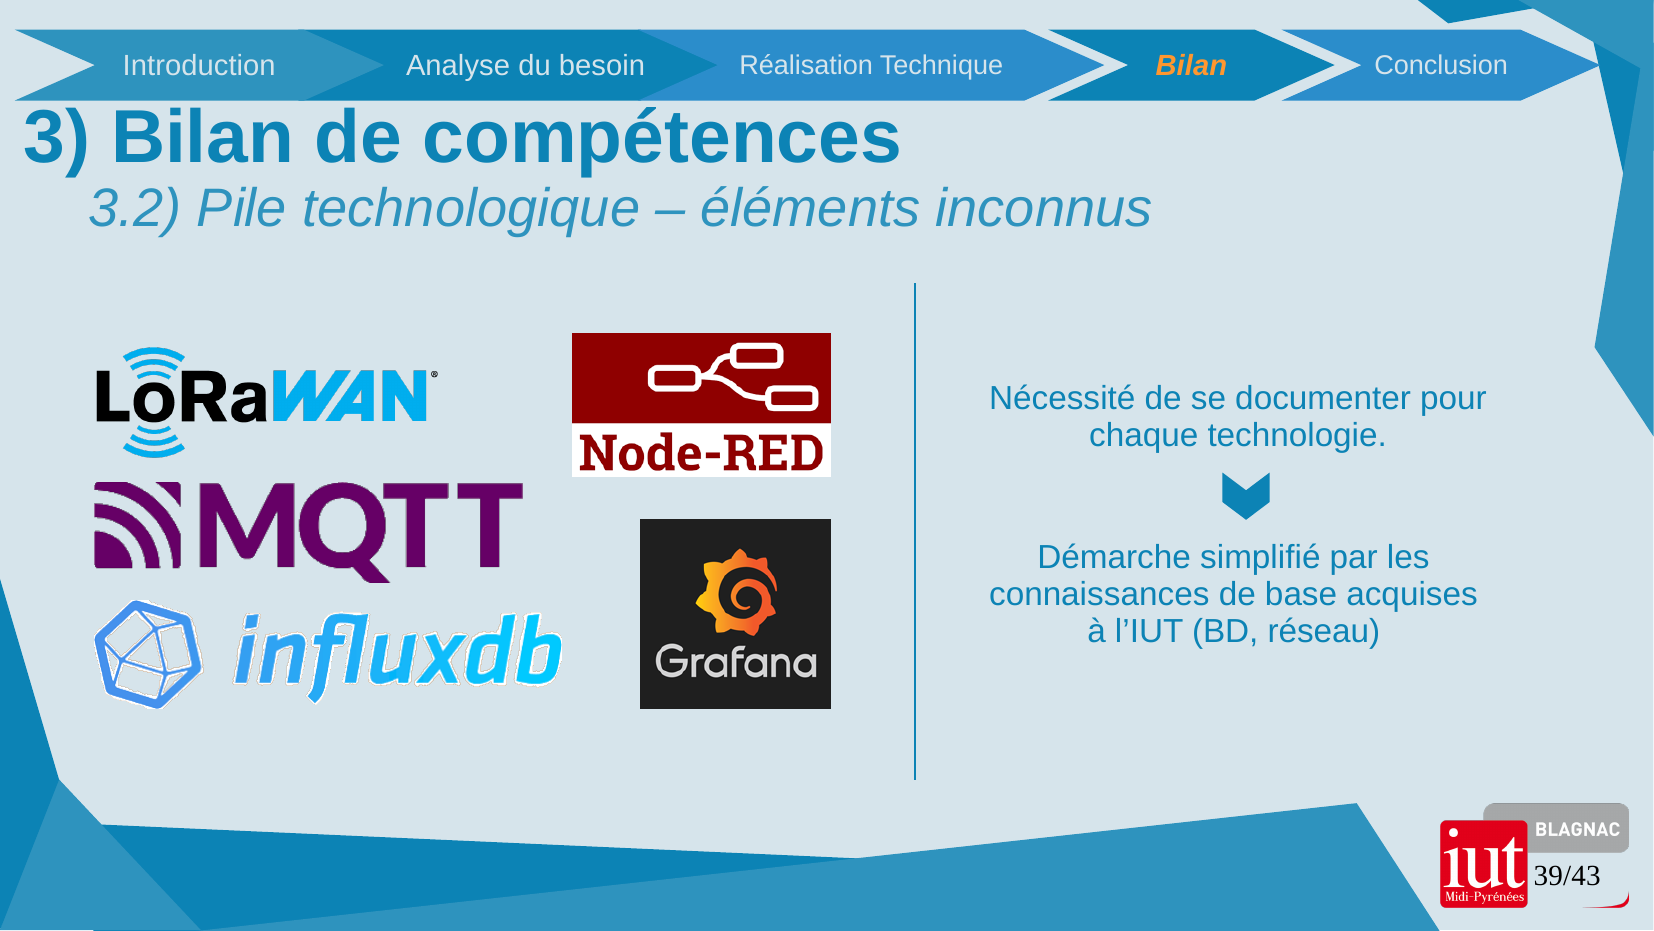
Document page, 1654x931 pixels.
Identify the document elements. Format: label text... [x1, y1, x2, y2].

text_box Analyse du besoin [305, 29, 715, 94]
picture [94, 482, 523, 583]
picture [572, 333, 831, 477]
title 3.2) Pile technologique – éléments inconnus [88, 177, 1388, 238]
text_box Nécessité de se documenter pour chaque technologie. [974, 371, 1518, 461]
text_box Conclusion [1281, 29, 1601, 101]
text_box [1222, 472, 1270, 520]
picture [640, 519, 831, 709]
picture [94, 333, 463, 469]
text_box Bilan [1048, 29, 1335, 94]
picture [530, 644, 549, 674]
title 3) Bilan de compétences [23, 94, 1512, 179]
picture [1440, 803, 1629, 908]
text_box Démarche simplifié par les connaissances de base acquises à l’IUT (BD, réseau) [974, 531, 1518, 658]
picture [94, 600, 562, 709]
text_box Réalisation Technique [637, 29, 1105, 94]
text_box Introduction [14, 29, 384, 94]
